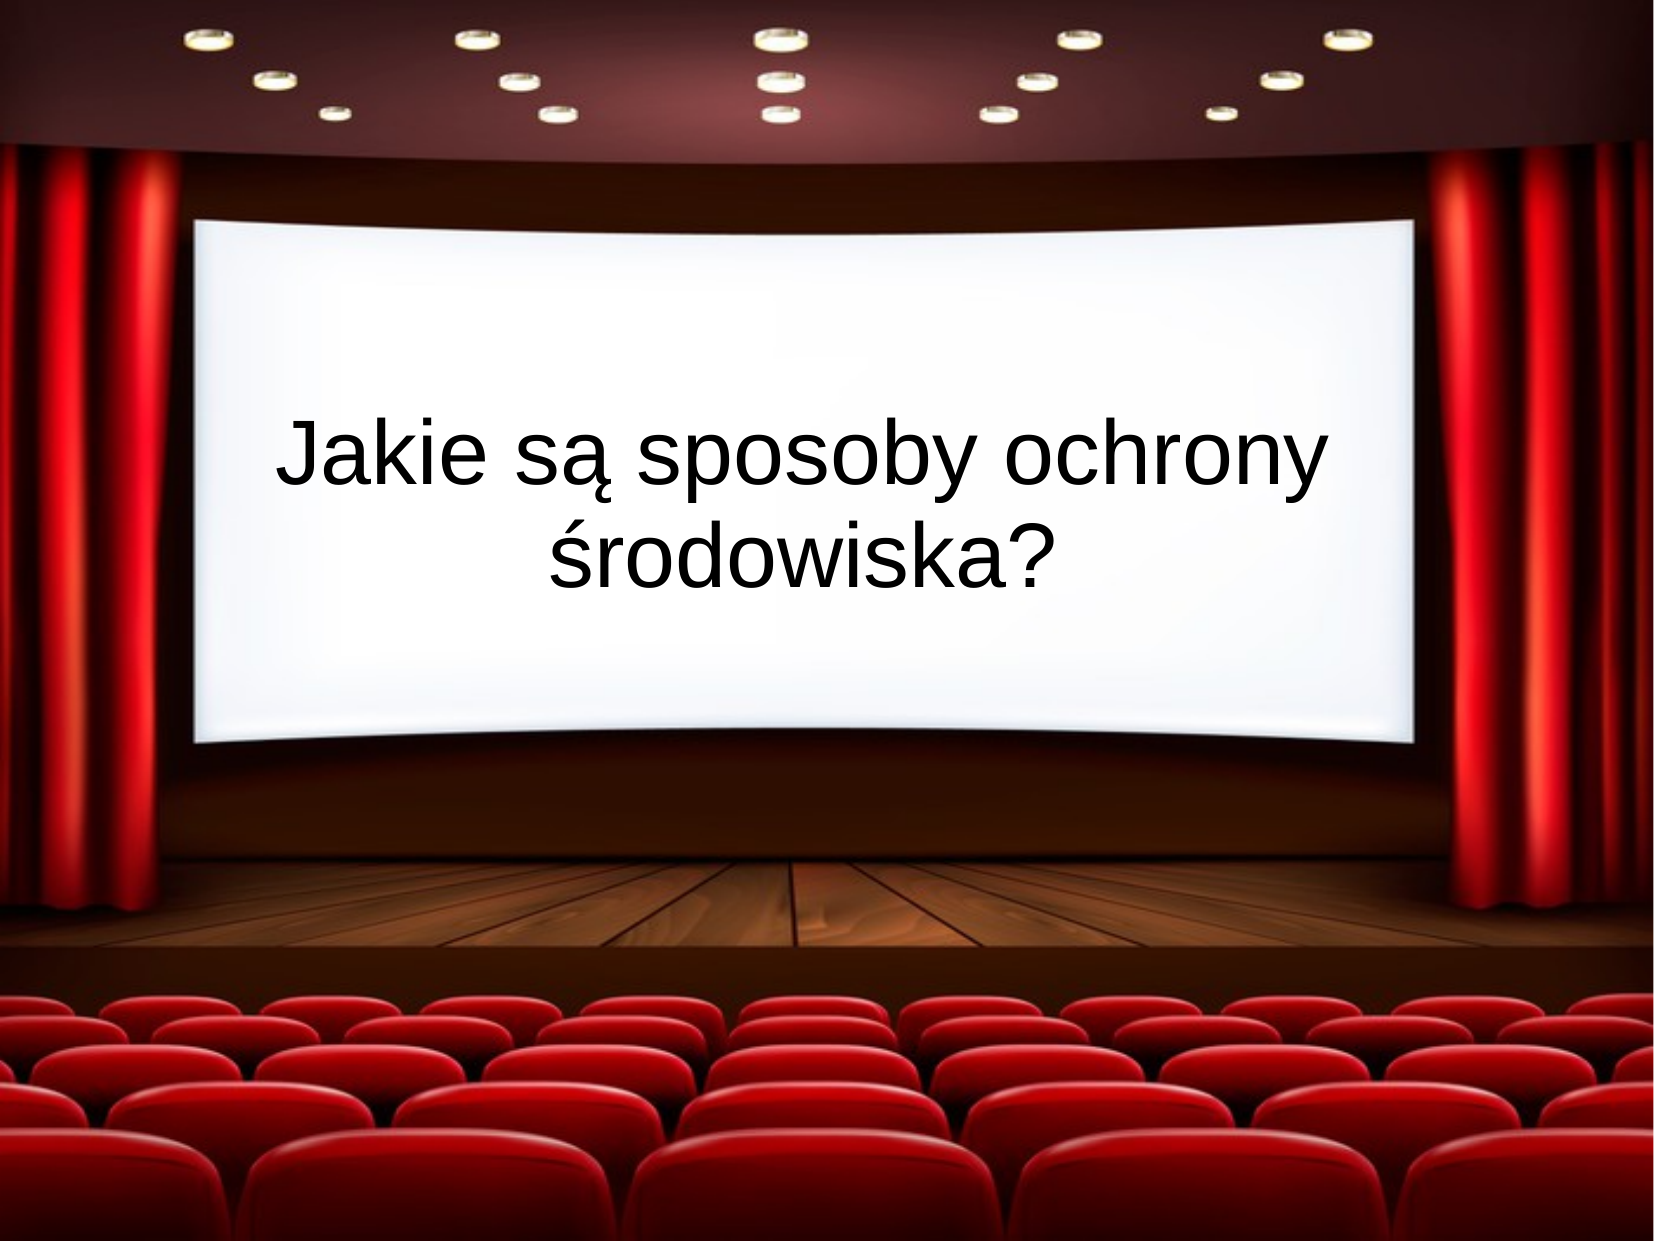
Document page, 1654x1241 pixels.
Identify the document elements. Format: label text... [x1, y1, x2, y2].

title Jakie są sposoby ochrony środowiska? [200, 401, 1406, 607]
picture [0, 0, 1654, 1241]
